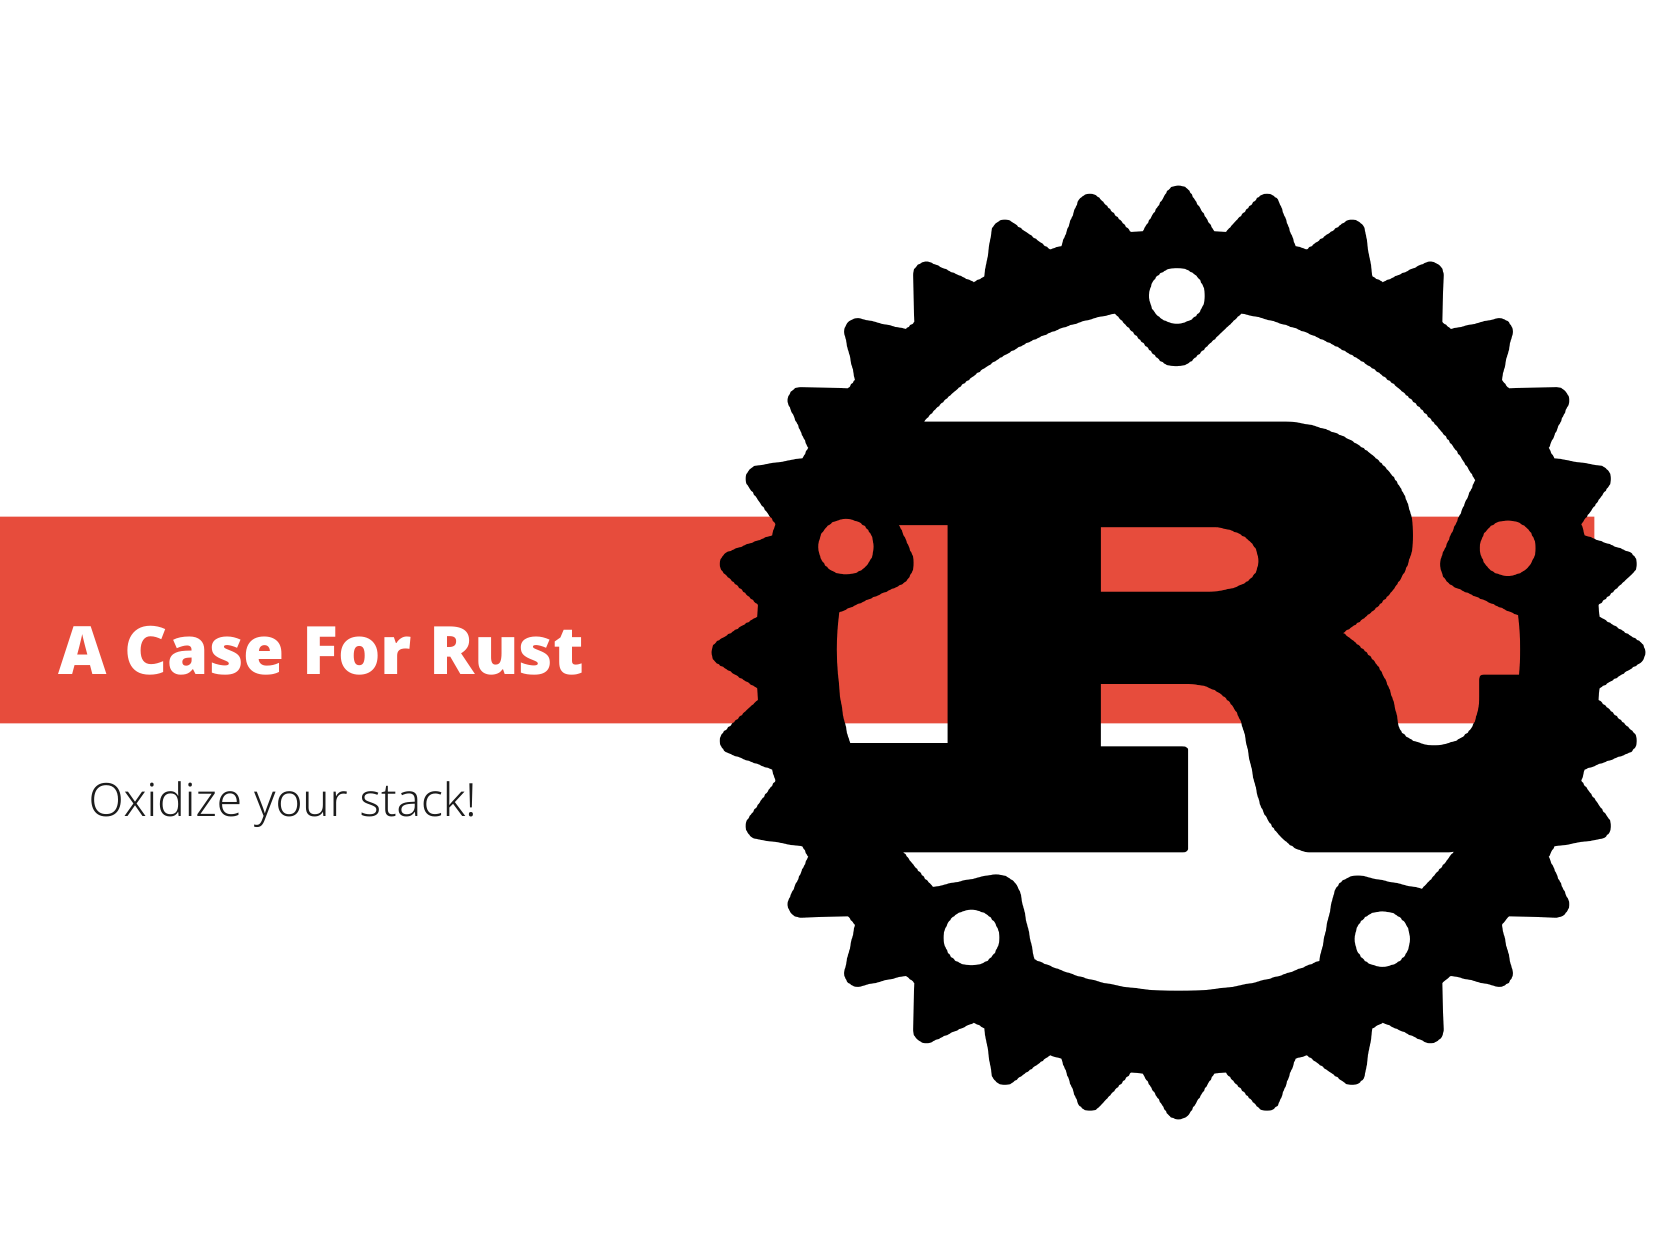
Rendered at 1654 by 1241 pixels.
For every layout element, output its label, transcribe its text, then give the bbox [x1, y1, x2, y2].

picture [705, 179, 1651, 1126]
title A Case For Rust [59, 546, 705, 694]
subtitle Oxidize your stack! [88, 767, 1595, 1182]
